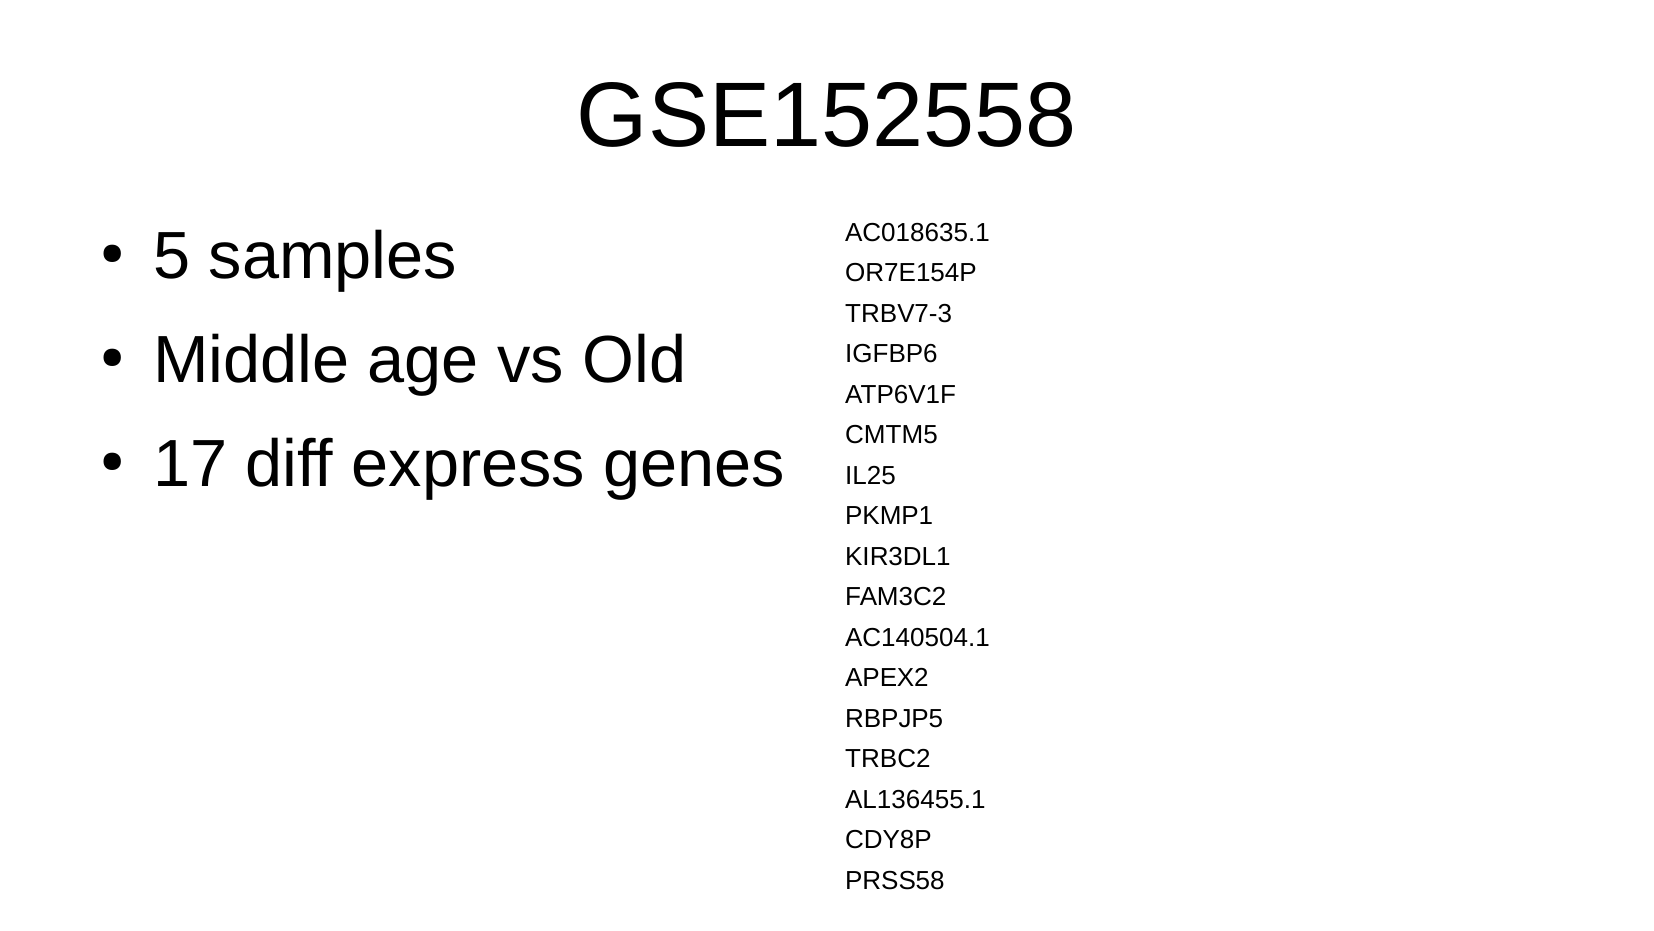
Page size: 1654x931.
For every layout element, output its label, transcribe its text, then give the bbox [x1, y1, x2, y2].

title GSE152558 [82, 37, 1571, 193]
list AC018635.1 OR7E154P TRBV7-3 IGFBP6 ATP6V1F CMTM5 IL25 PKMP1 KIR3DL1 FAM3C2 AC140504.1 APEX2 RBPJP5 TRBC2 AL136455.1 CDY8P PRSS58 [845, 217, 1572, 916]
list 5 samples Middle age vs Old 17 diff express genes [82, 217, 809, 758]
